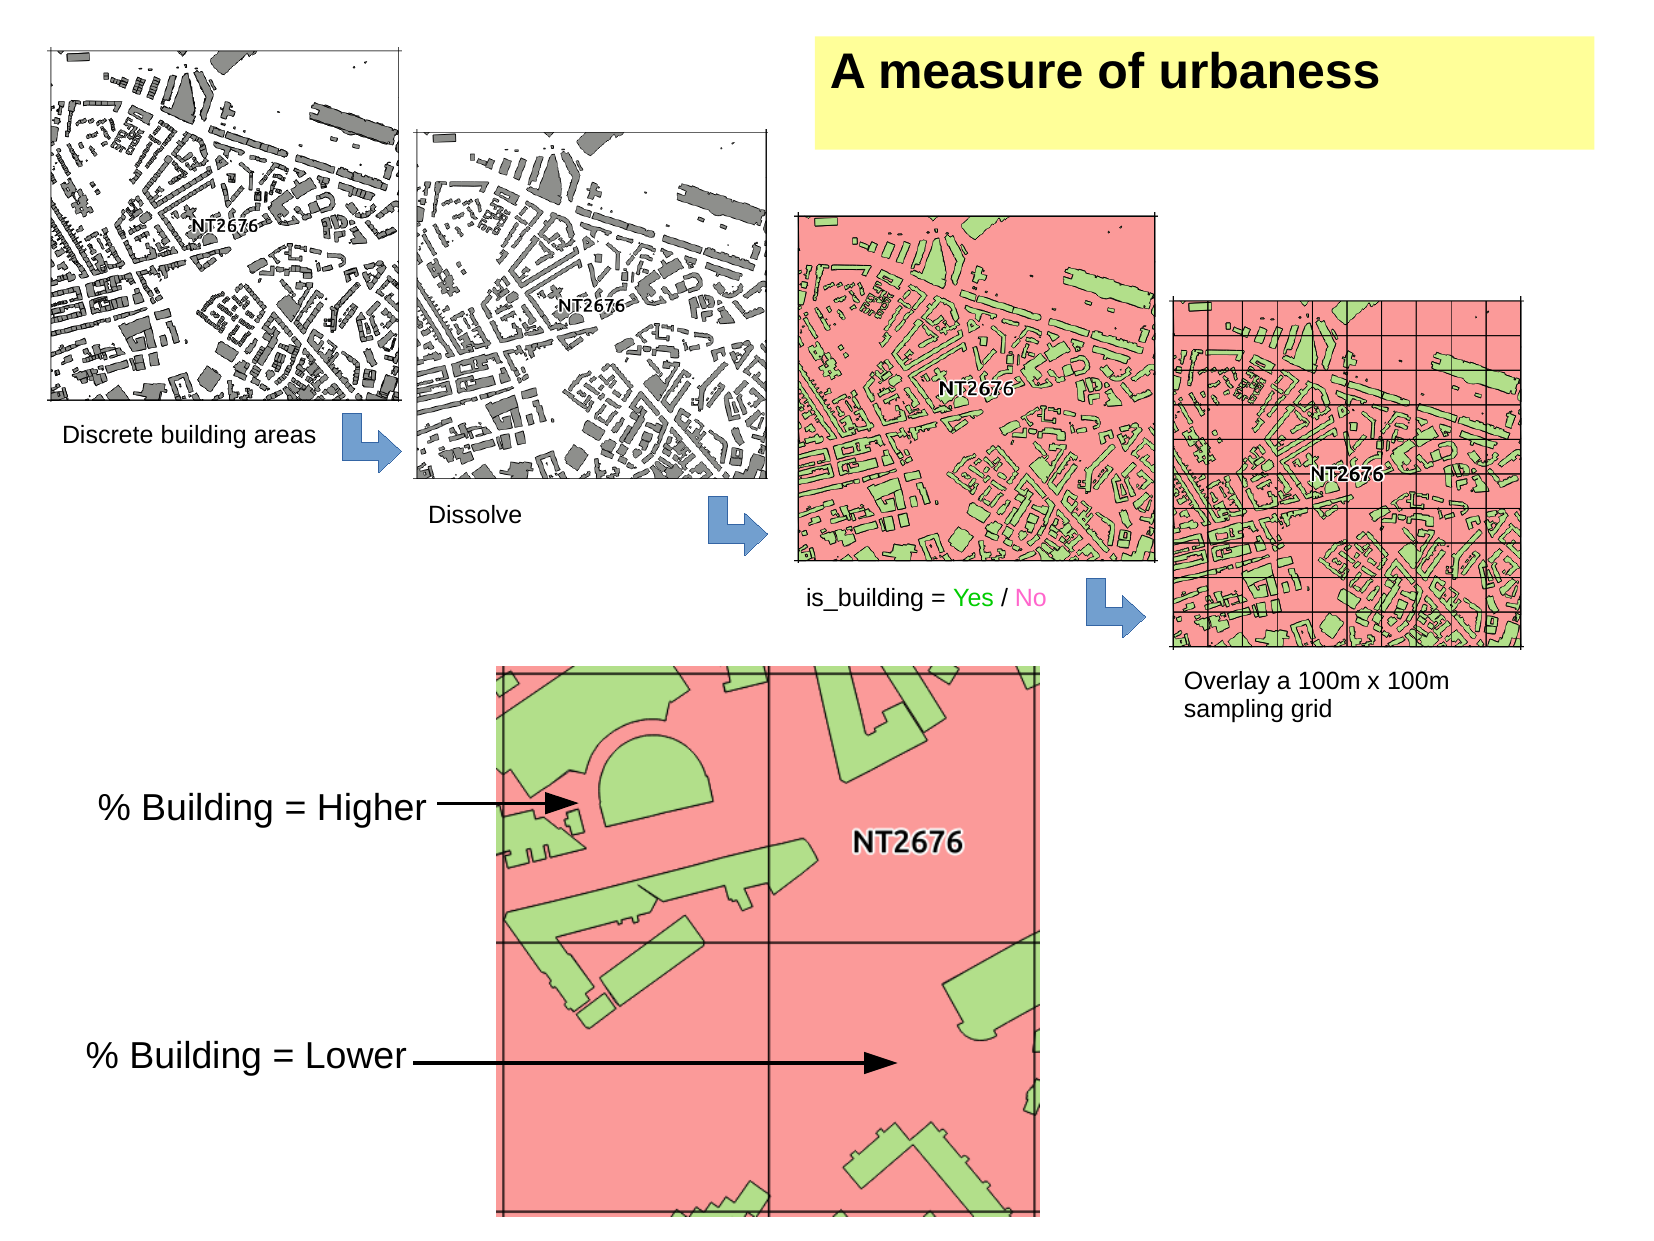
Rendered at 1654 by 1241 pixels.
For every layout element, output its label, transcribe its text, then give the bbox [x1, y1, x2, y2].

text_box % Building = Higher [82, 779, 473, 879]
picture [47, 47, 402, 402]
picture [1169, 296, 1524, 650]
text_box [1087, 578, 1146, 638]
text_box Discrete building areas [47, 413, 343, 499]
picture [496, 666, 1040, 1217]
picture [413, 129, 768, 479]
text_box % Building = Lower [70, 1027, 449, 1127]
text_box Dissolve [413, 493, 709, 579]
text_box [709, 496, 768, 556]
picture [794, 212, 1158, 563]
text_box is_building = Yes / No [791, 576, 1087, 662]
text_box A measure of urbaness [814, 36, 1595, 150]
text_box Overlay a 100m x 100m sampling grid [1169, 659, 1512, 773]
text_box [343, 413, 402, 473]
